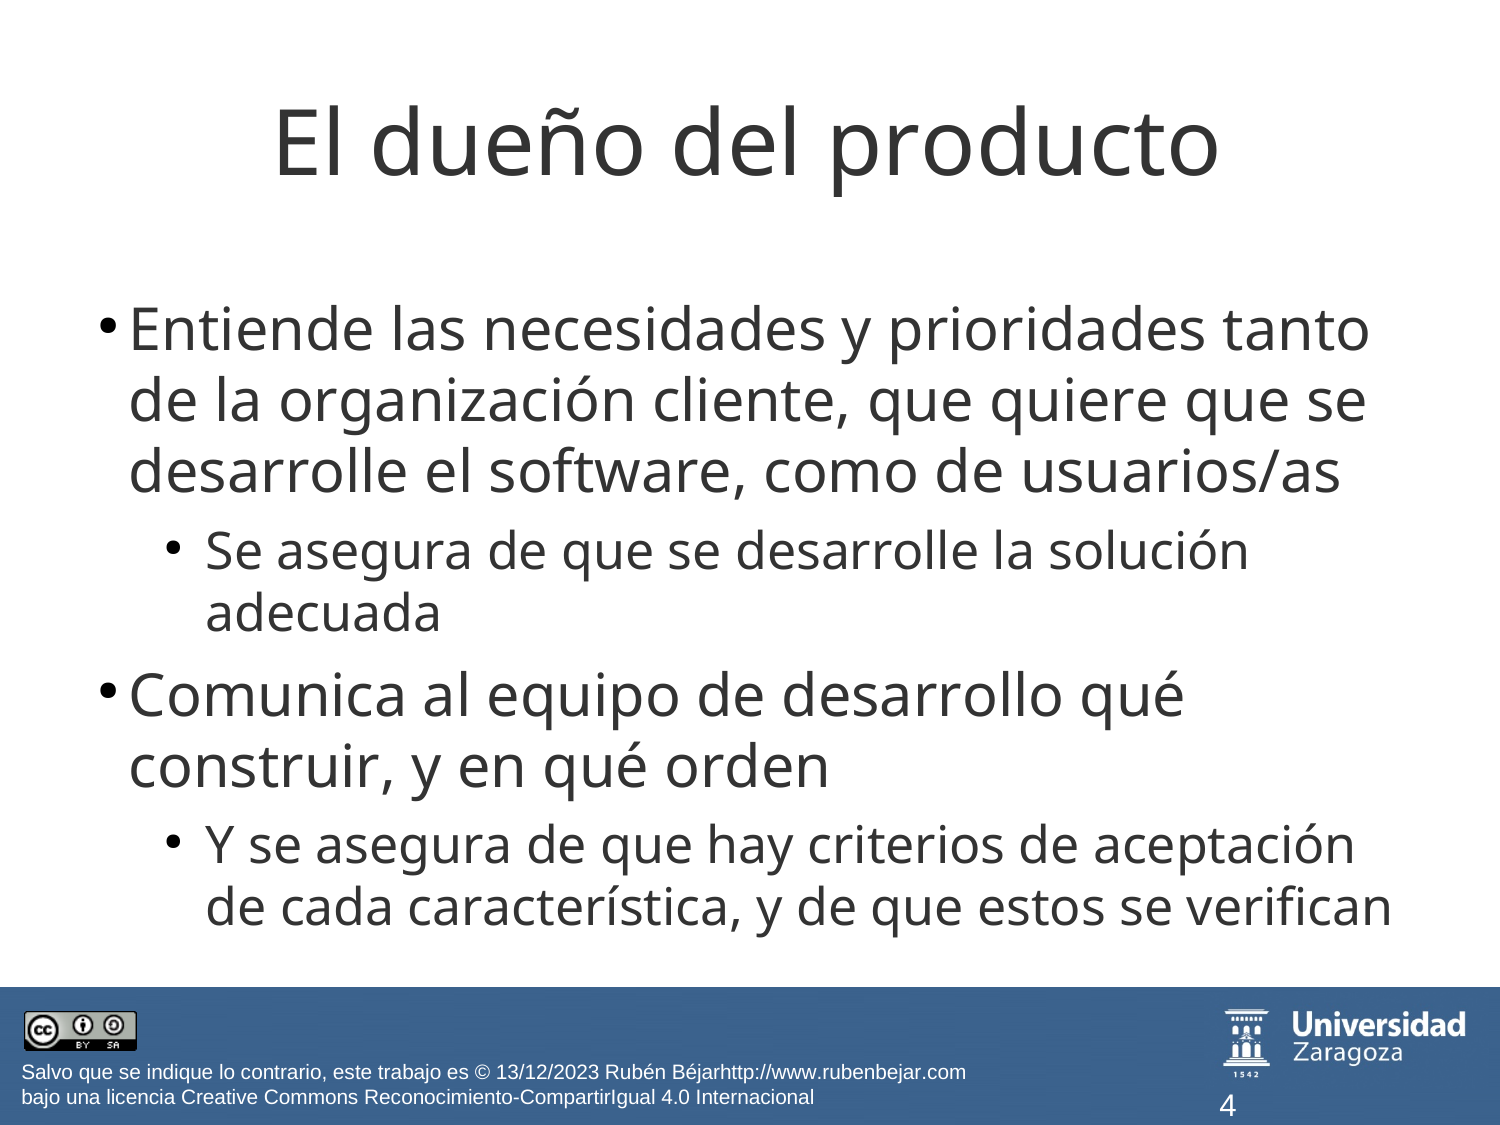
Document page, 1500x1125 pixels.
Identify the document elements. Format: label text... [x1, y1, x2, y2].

picture [0, 987, 1500, 1125]
list Entiende las necesidades y prioridades tanto de la organización cliente, que quiere que se desarrolle el software, como de usuarios/as Se asegura de que se desarrolle la solución adecuada Comunica al equipo de desarrollo qué construir, y en qué orden Y se asegura de que hay criterios de aceptación de cada característica, y de que estos se verifican [82, 283, 1418, 957]
title El dueño del producto [74, 21, 1420, 257]
